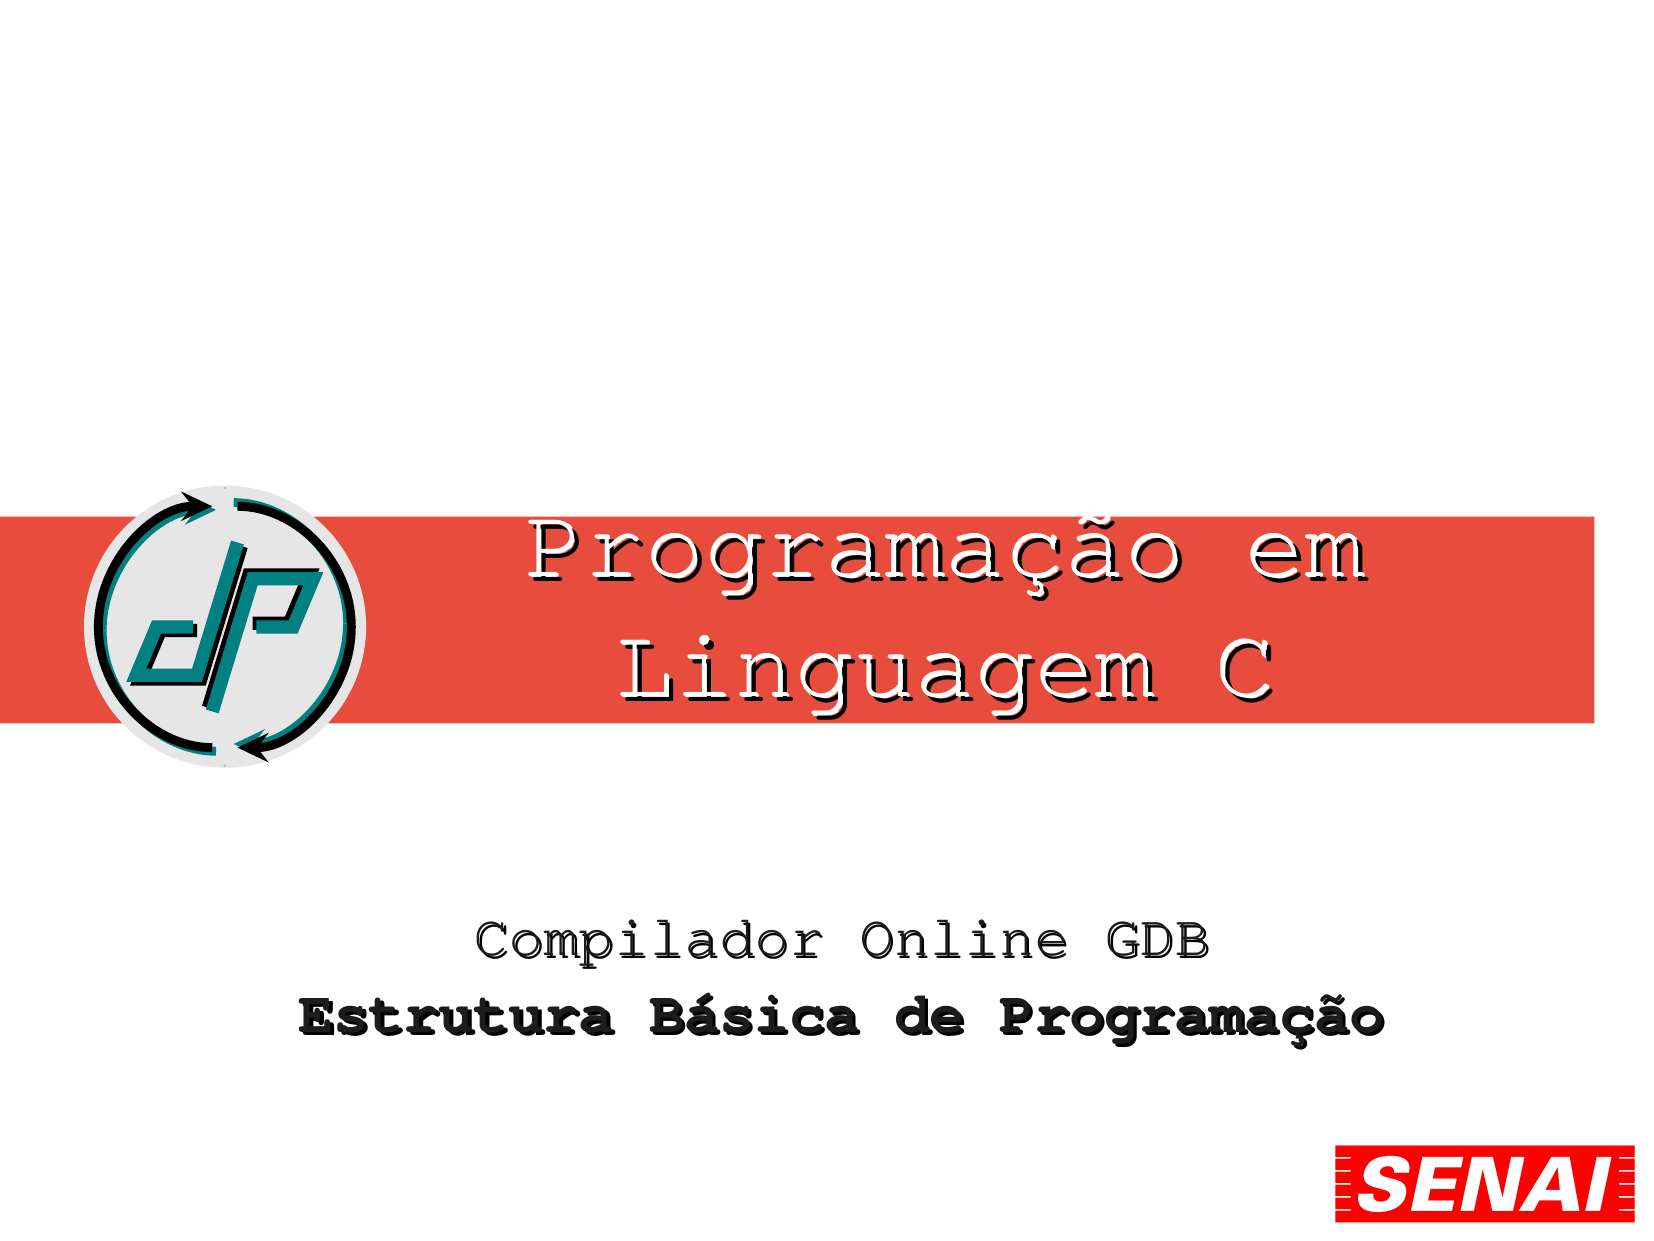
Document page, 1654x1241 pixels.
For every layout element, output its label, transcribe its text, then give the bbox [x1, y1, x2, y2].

title Programação em Linguagem C [177, 481, 1654, 629]
subtitle Compilador Online GDB Estrutura Básica de Programação [88, 767, 1595, 1182]
picture [1329, 1110, 1642, 1241]
picture [83, 485, 367, 768]
